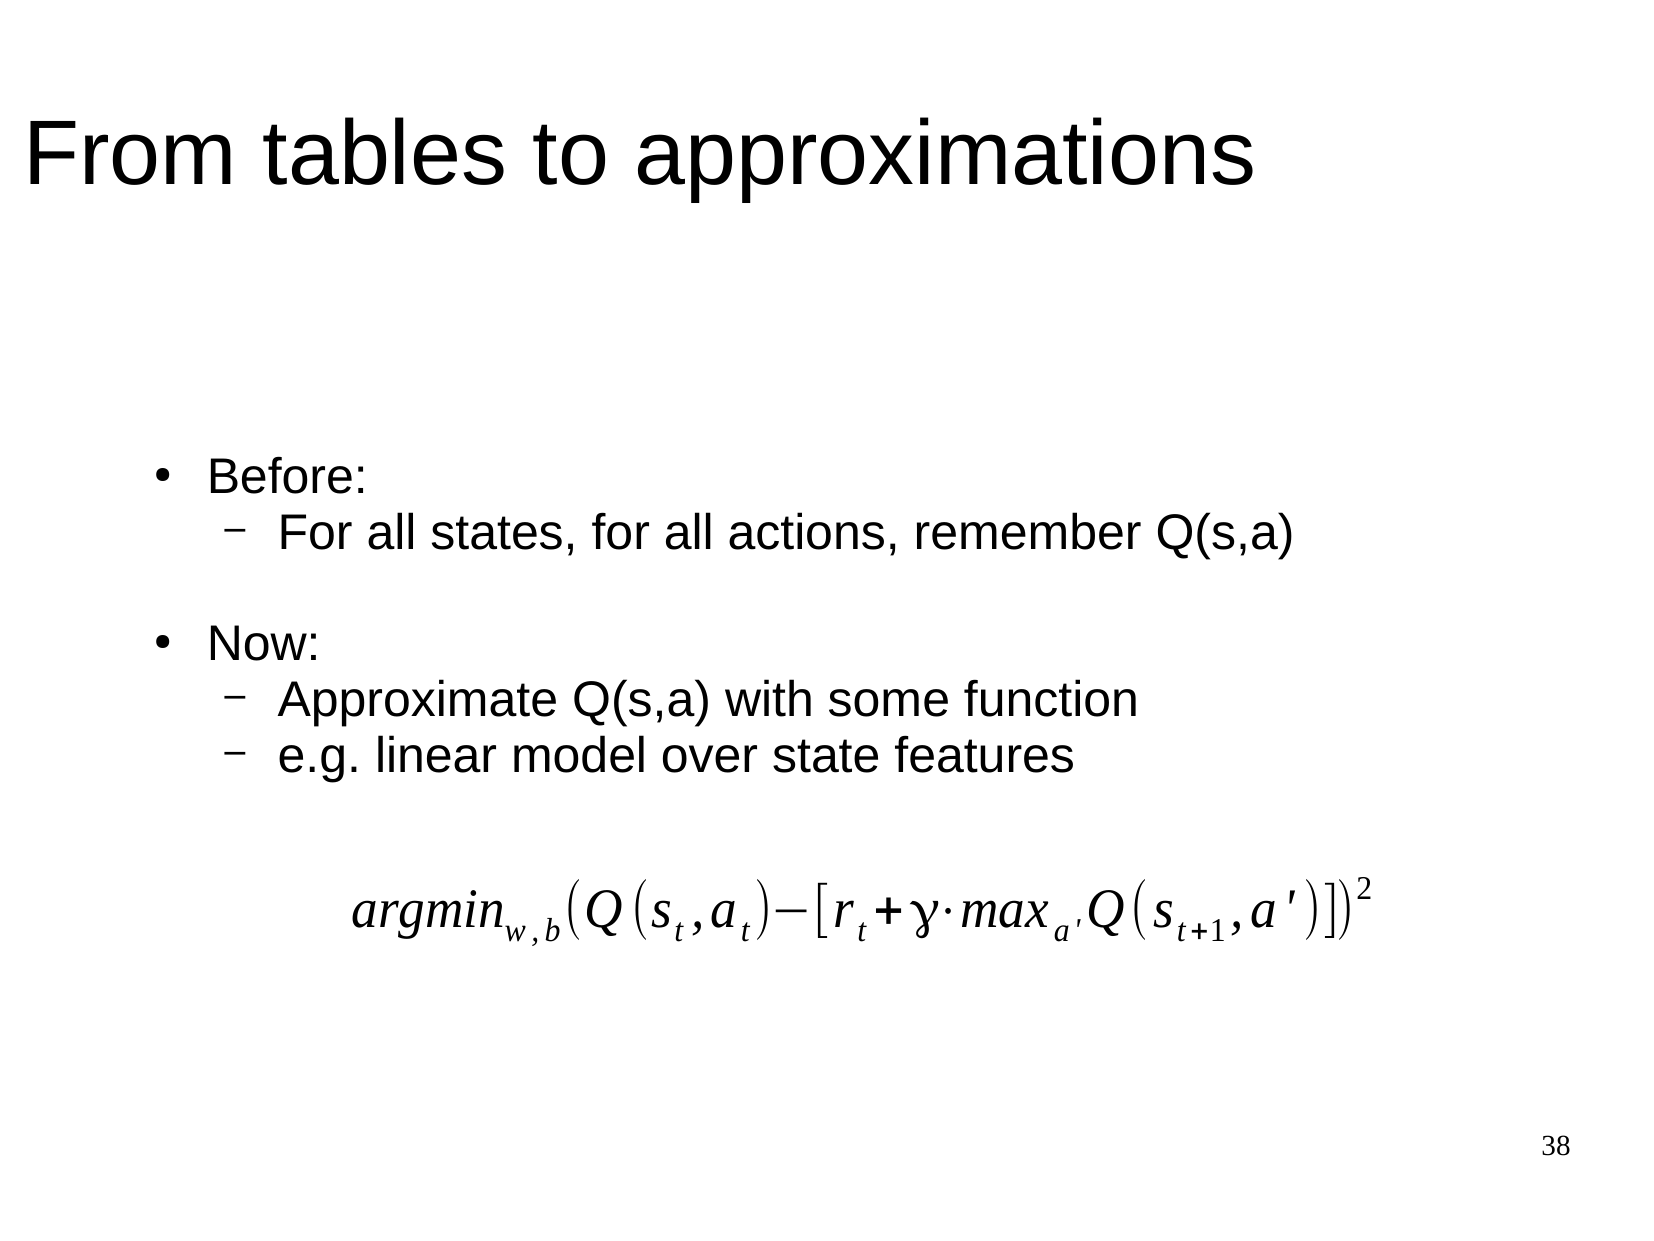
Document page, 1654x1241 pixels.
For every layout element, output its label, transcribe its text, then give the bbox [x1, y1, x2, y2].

chart [338, 867, 1384, 947]
text_box Before: For all states, for all actions, remember Q(s,a) Now: Approximate Q(s,a) with some function e.g. linear model over state features [121, 440, 1441, 794]
title From tables to approximations [23, 49, 1512, 257]
